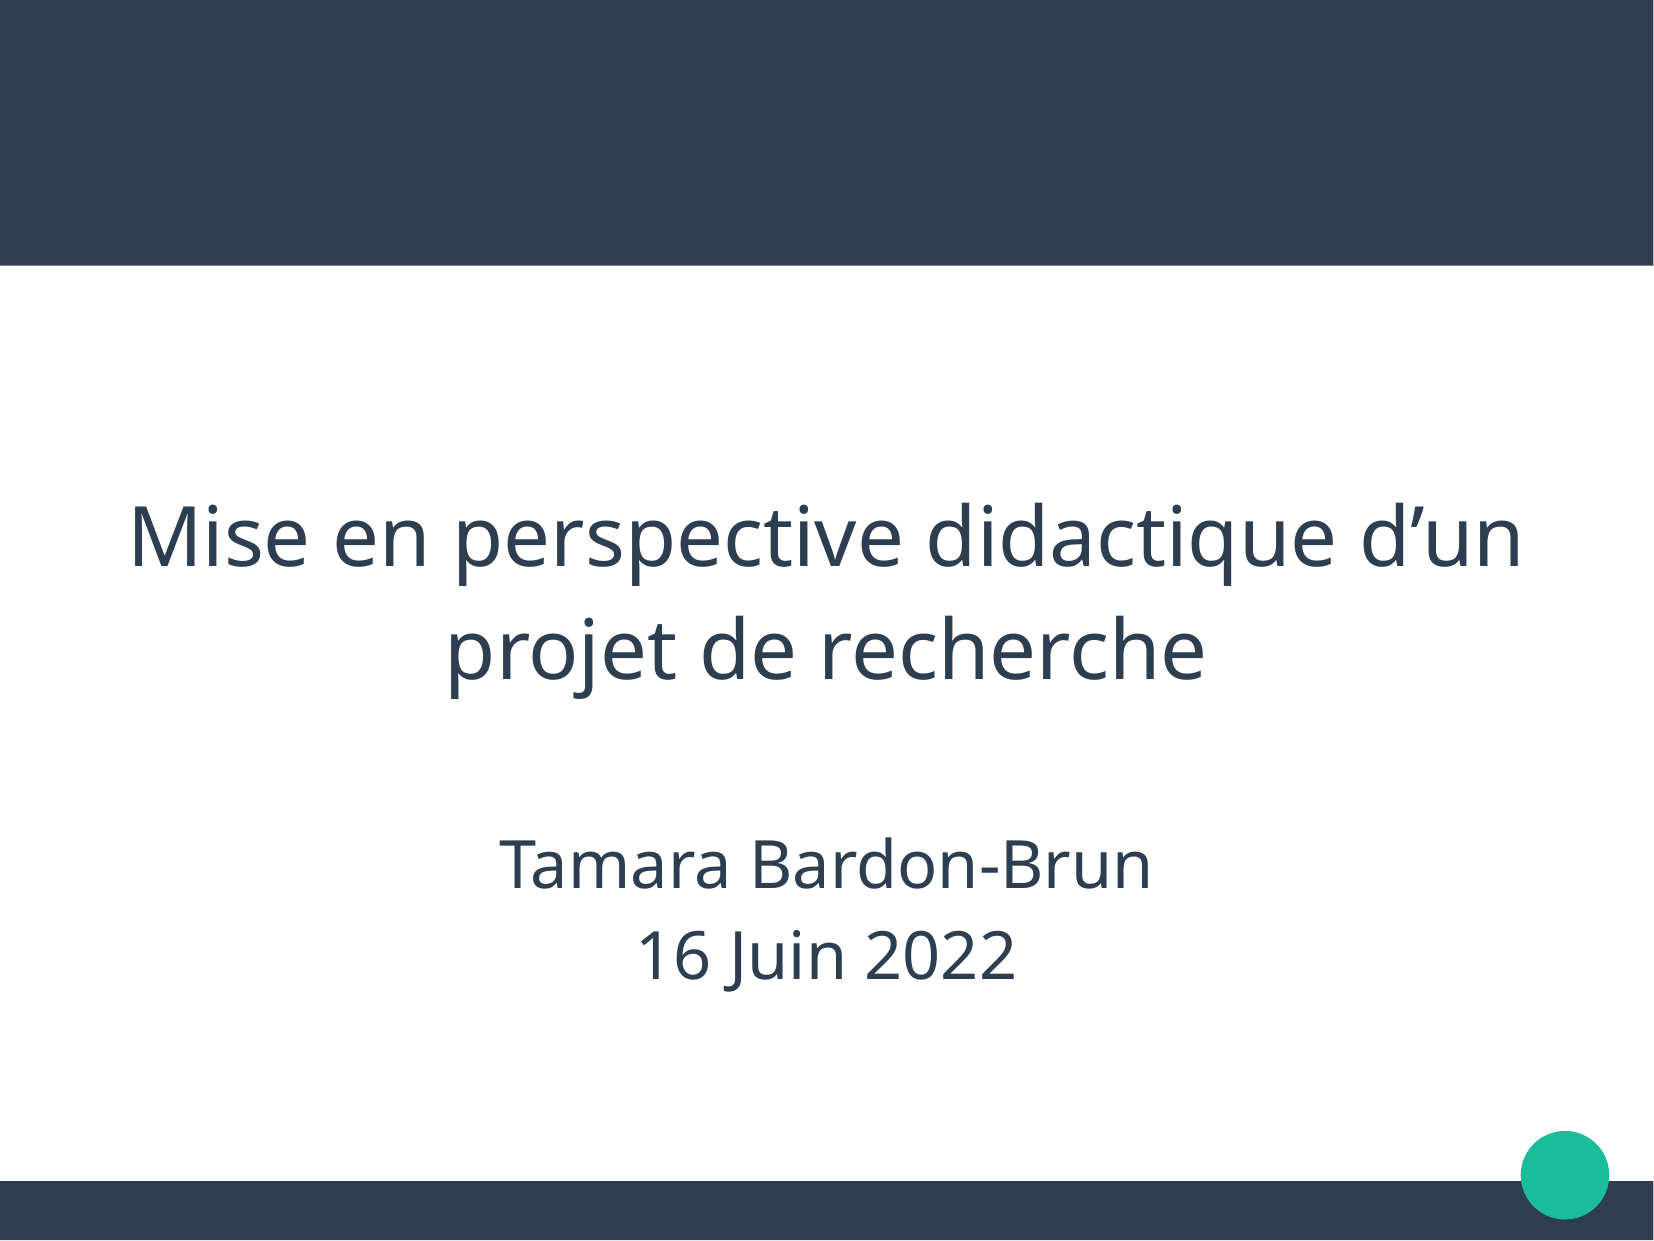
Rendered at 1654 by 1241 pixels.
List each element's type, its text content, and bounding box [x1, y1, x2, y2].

subtitle Mise en perspective didactique d’un projet de recherche Tamara Bardon-Brun 16 Juin 2022 [59, 324, 1595, 1152]
